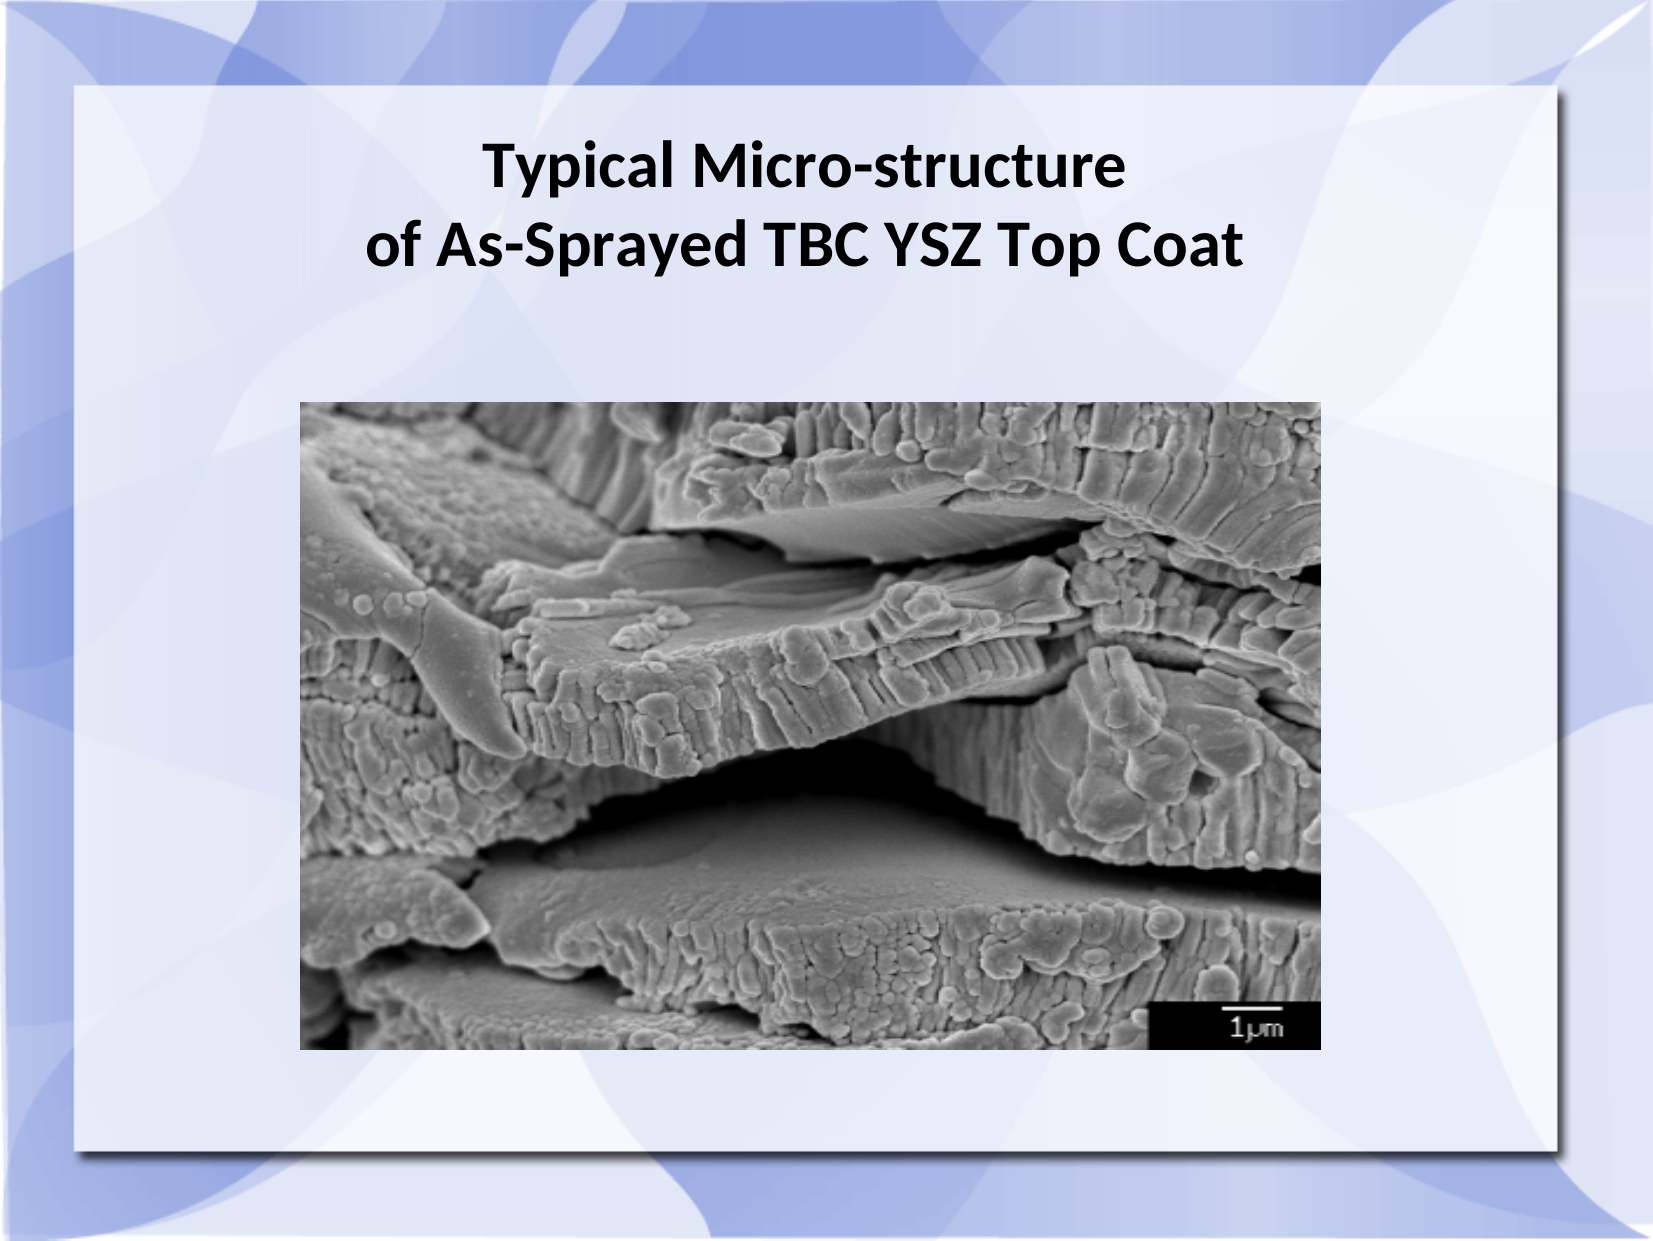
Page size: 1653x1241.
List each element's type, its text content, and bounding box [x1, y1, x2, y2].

title Typical Micro-structure of As-Sprayed TBC YSZ Top Coat [230, 112, 1381, 327]
picture [0, 0, 1653, 1241]
